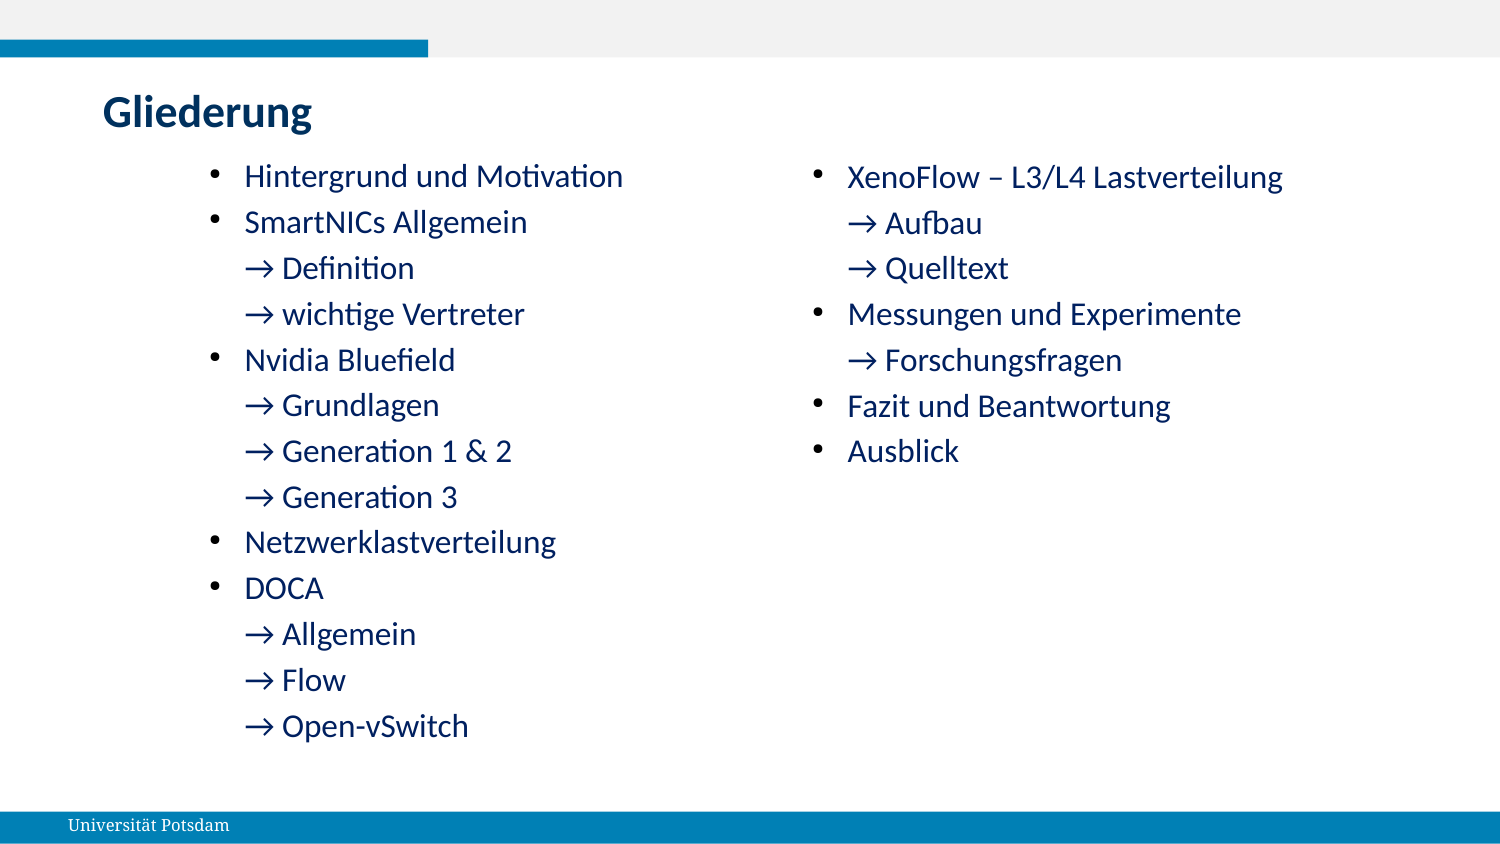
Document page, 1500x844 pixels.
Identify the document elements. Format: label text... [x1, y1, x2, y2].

text_box XenoFlow – L3/L4 Lastverteilung → Aufbau → Quelltext Messungen und Experimente → Forschungsfragen Fazit und Beantwortung Ausblick [797, 147, 1342, 798]
text_box Hintergrund und Motivation SmartNICs Allgemein → Definition → wichtige Vertreter Nvidia Bluefield → Grundlagen → Generation 1 & 2 → Generation 3 Netzwerklastverteilung DOCA → Allgemein → Flow → Open-vSwitch [194, 147, 739, 798]
title Gliederung [87, 94, 1418, 125]
